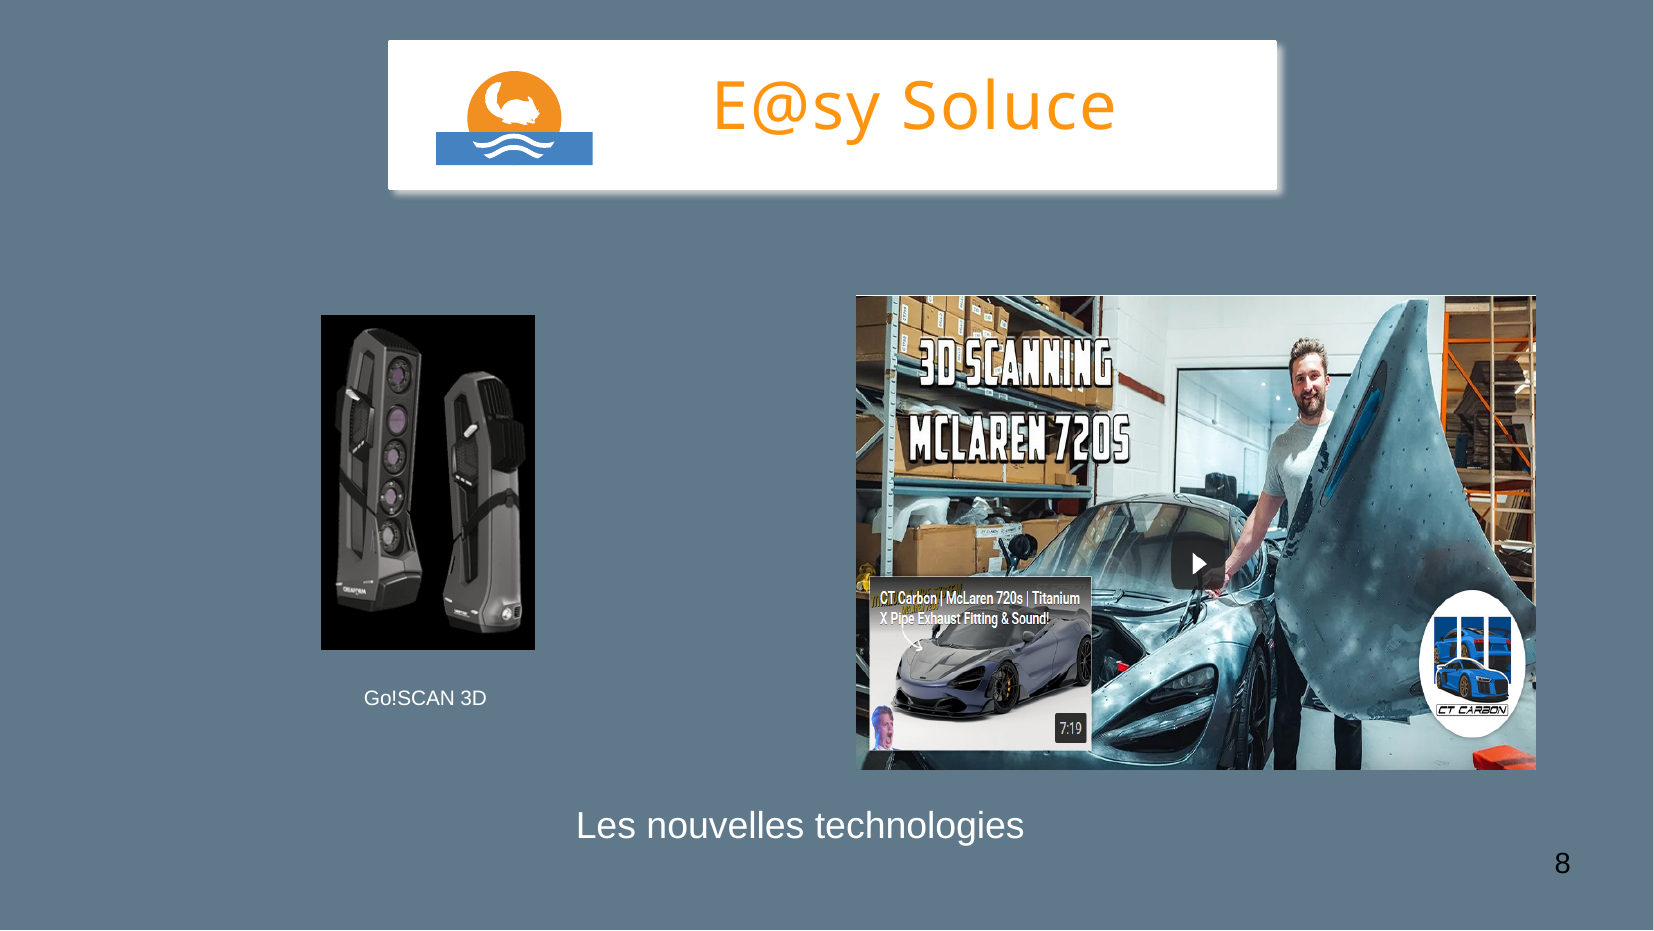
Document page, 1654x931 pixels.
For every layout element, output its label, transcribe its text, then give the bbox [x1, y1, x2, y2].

text_box Les nouvelles technologies [561, 797, 1063, 857]
text_box Go!SCAN 3D [295, 679, 562, 718]
picture [321, 315, 535, 650]
picture [856, 295, 1536, 770]
